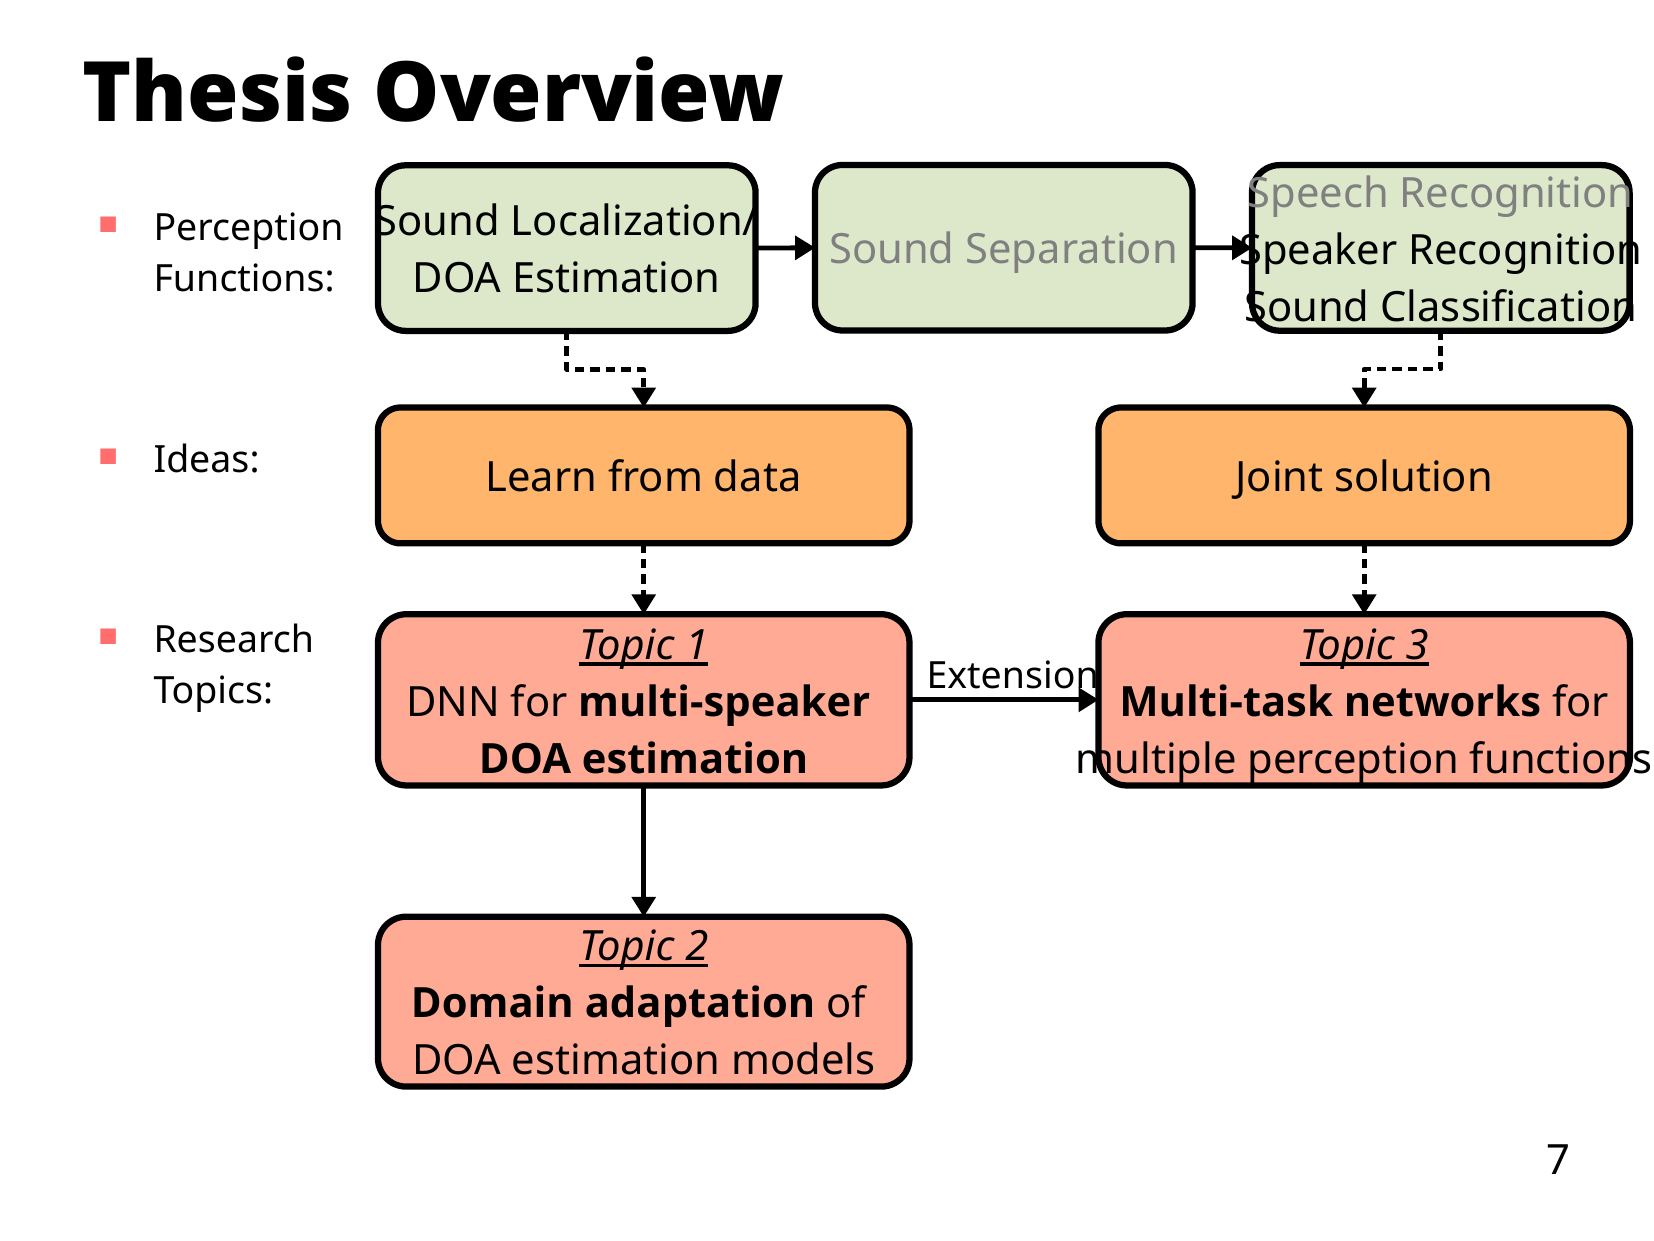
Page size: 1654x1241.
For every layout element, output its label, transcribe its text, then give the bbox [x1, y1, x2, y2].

list Perception Functions: Ideas: Research Topics: [82, 200, 508, 1111]
text_box Topic 3 Multi-task networks for multiple perception functions [1098, 614, 1630, 786]
text_box Topic 1 DNN for multi-speaker DOA estimation [377, 614, 910, 786]
title Thesis Overview [82, 37, 1571, 143]
text_box Sound Separation [814, 164, 1193, 331]
text_box Sound Localization/ DOA Estimation [377, 165, 756, 331]
text_box Speech Recognition Speaker Recognition Sound Classification [1251, 165, 1630, 331]
text_box Topic 2 Domain adaptation of DOA estimation models [377, 916, 910, 1087]
text_box Joint solution [1098, 407, 1630, 544]
text_box Learn from data [377, 407, 910, 544]
